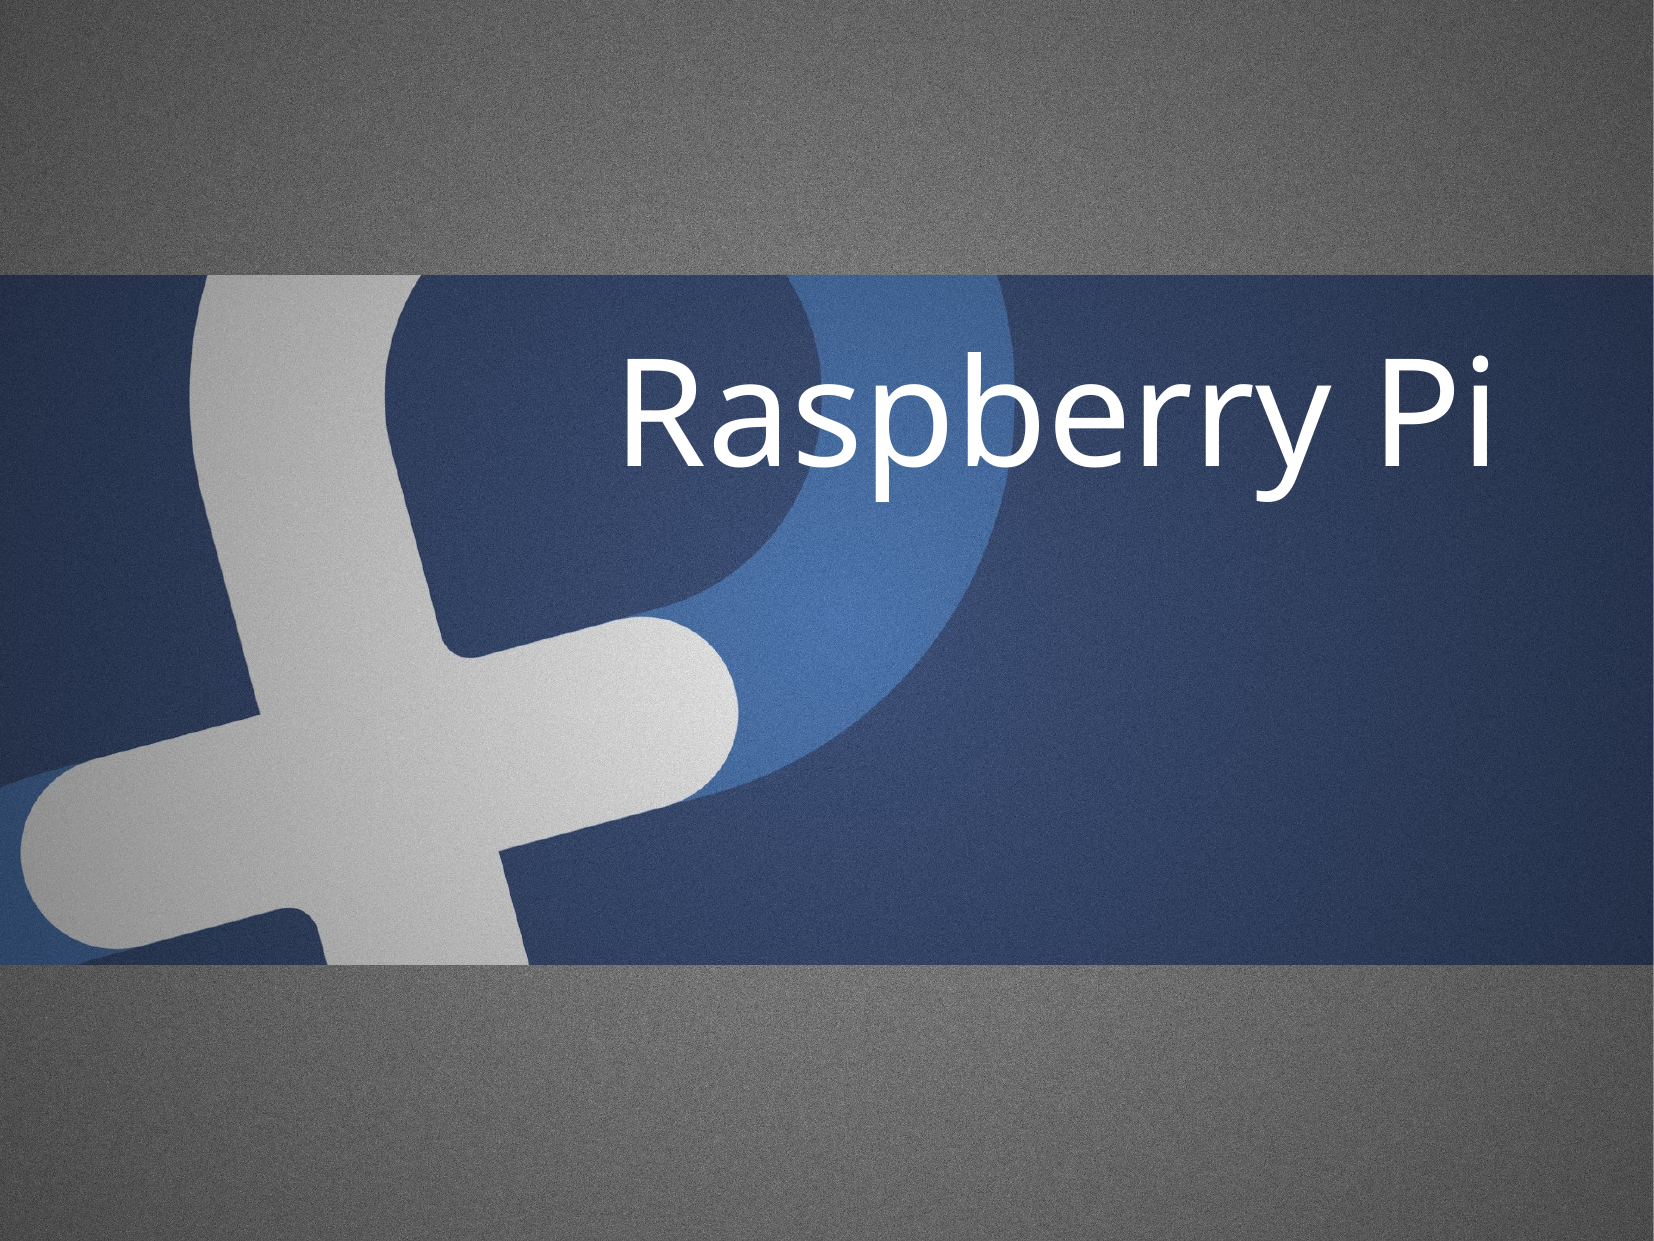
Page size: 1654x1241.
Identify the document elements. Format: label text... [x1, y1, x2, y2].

text_box Raspberry Pi [401, 315, 1517, 654]
picture [0, 0, 1654, 1241]
